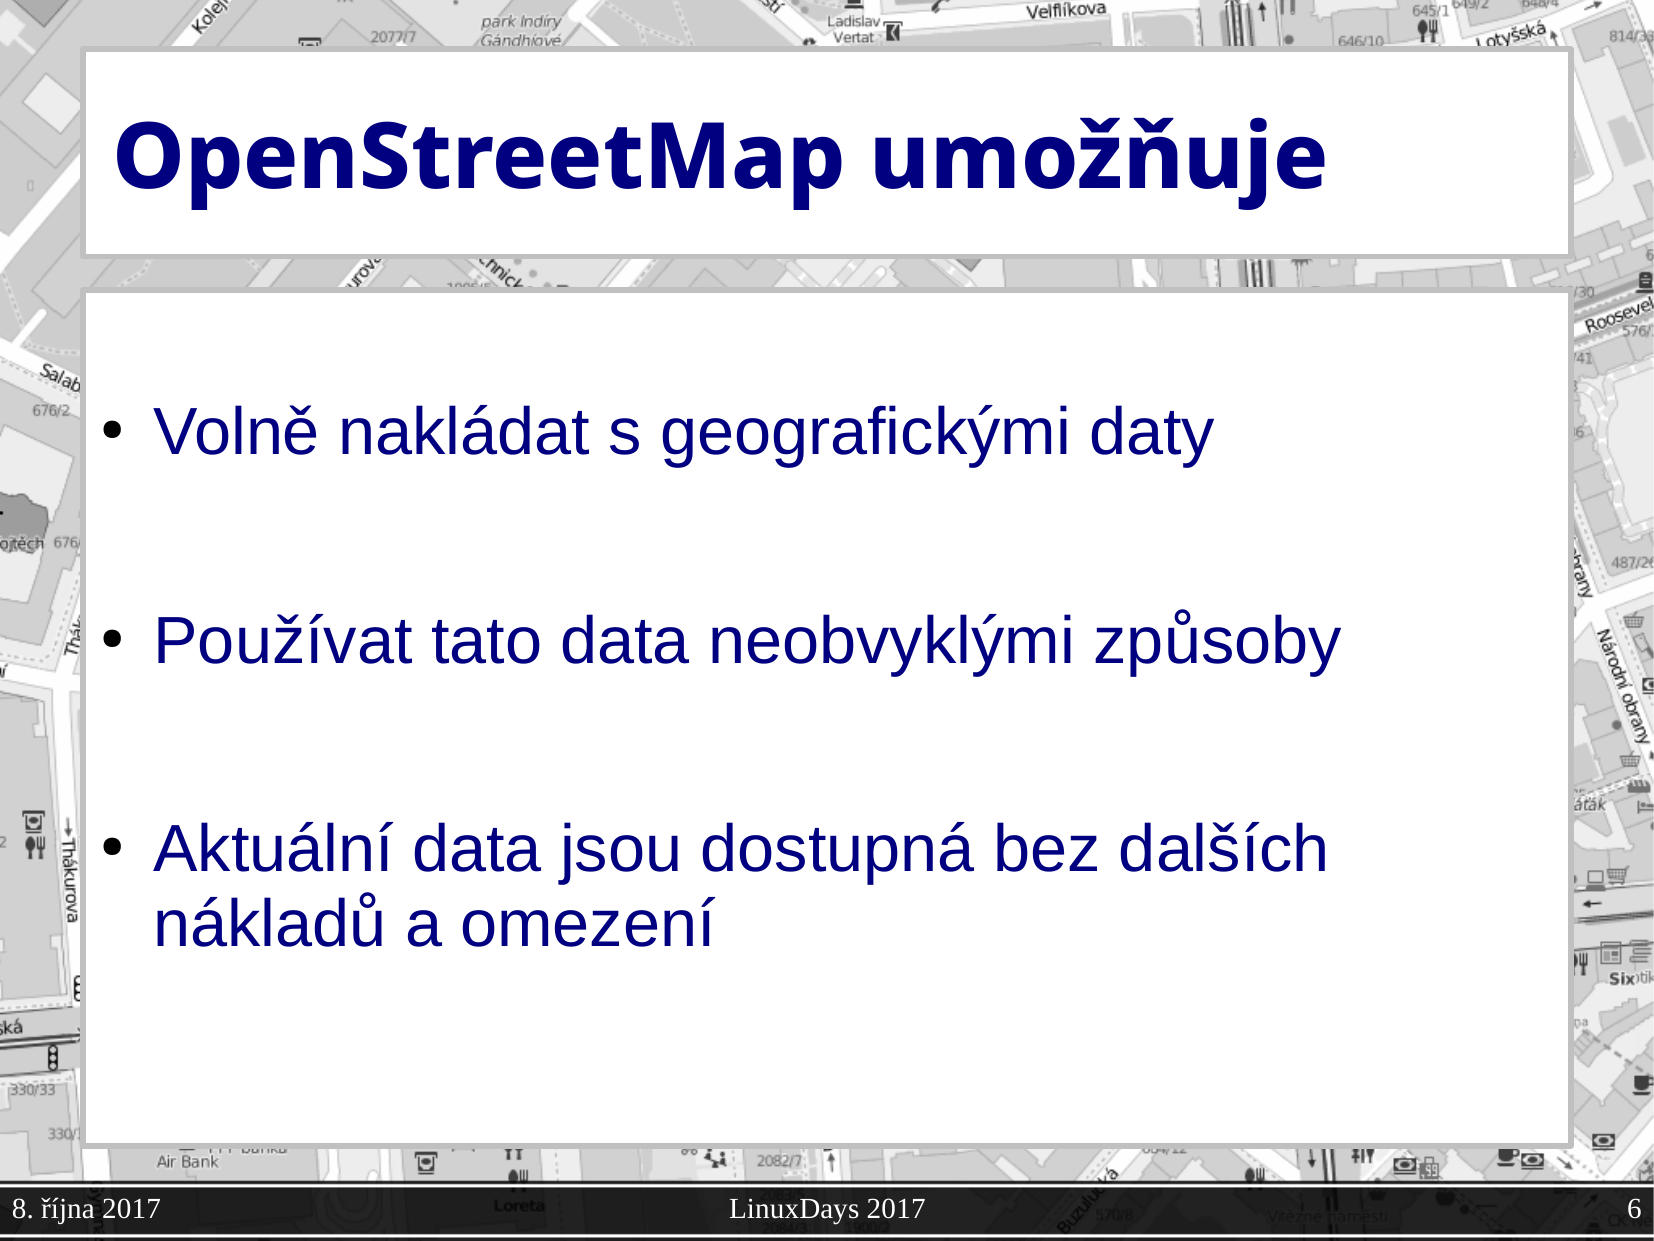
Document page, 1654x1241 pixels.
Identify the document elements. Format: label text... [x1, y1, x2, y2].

list Volně nakládat s geografickými daty Používat tato data neobvyklými způsoby Aktuální data jsou dostupná bez dalších nákladů a omezení [82, 290, 1571, 1146]
title OpenStreetMap umožňuje [82, 49, 1571, 257]
picture [0, 0, 1654, 1241]
